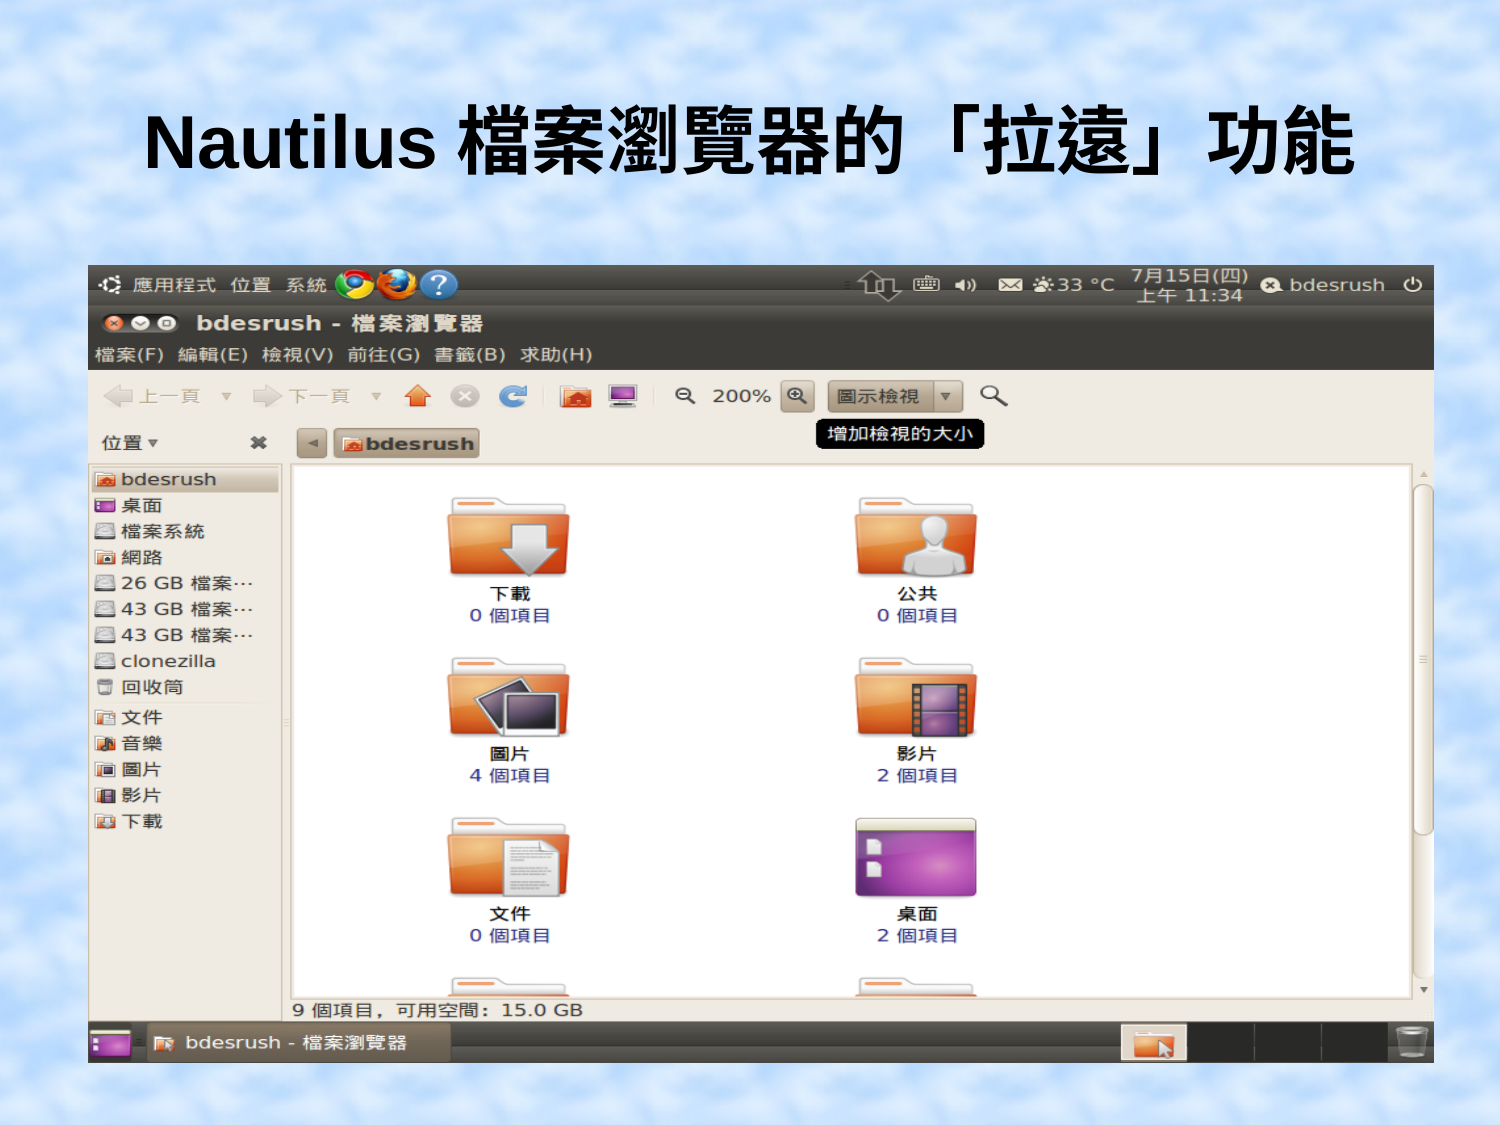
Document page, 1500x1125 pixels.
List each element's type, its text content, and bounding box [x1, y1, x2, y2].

picture [0, 0, 1500, 1125]
title Nautilus檔案瀏覽器的「拉遠」功能 [75, 20, 1425, 257]
